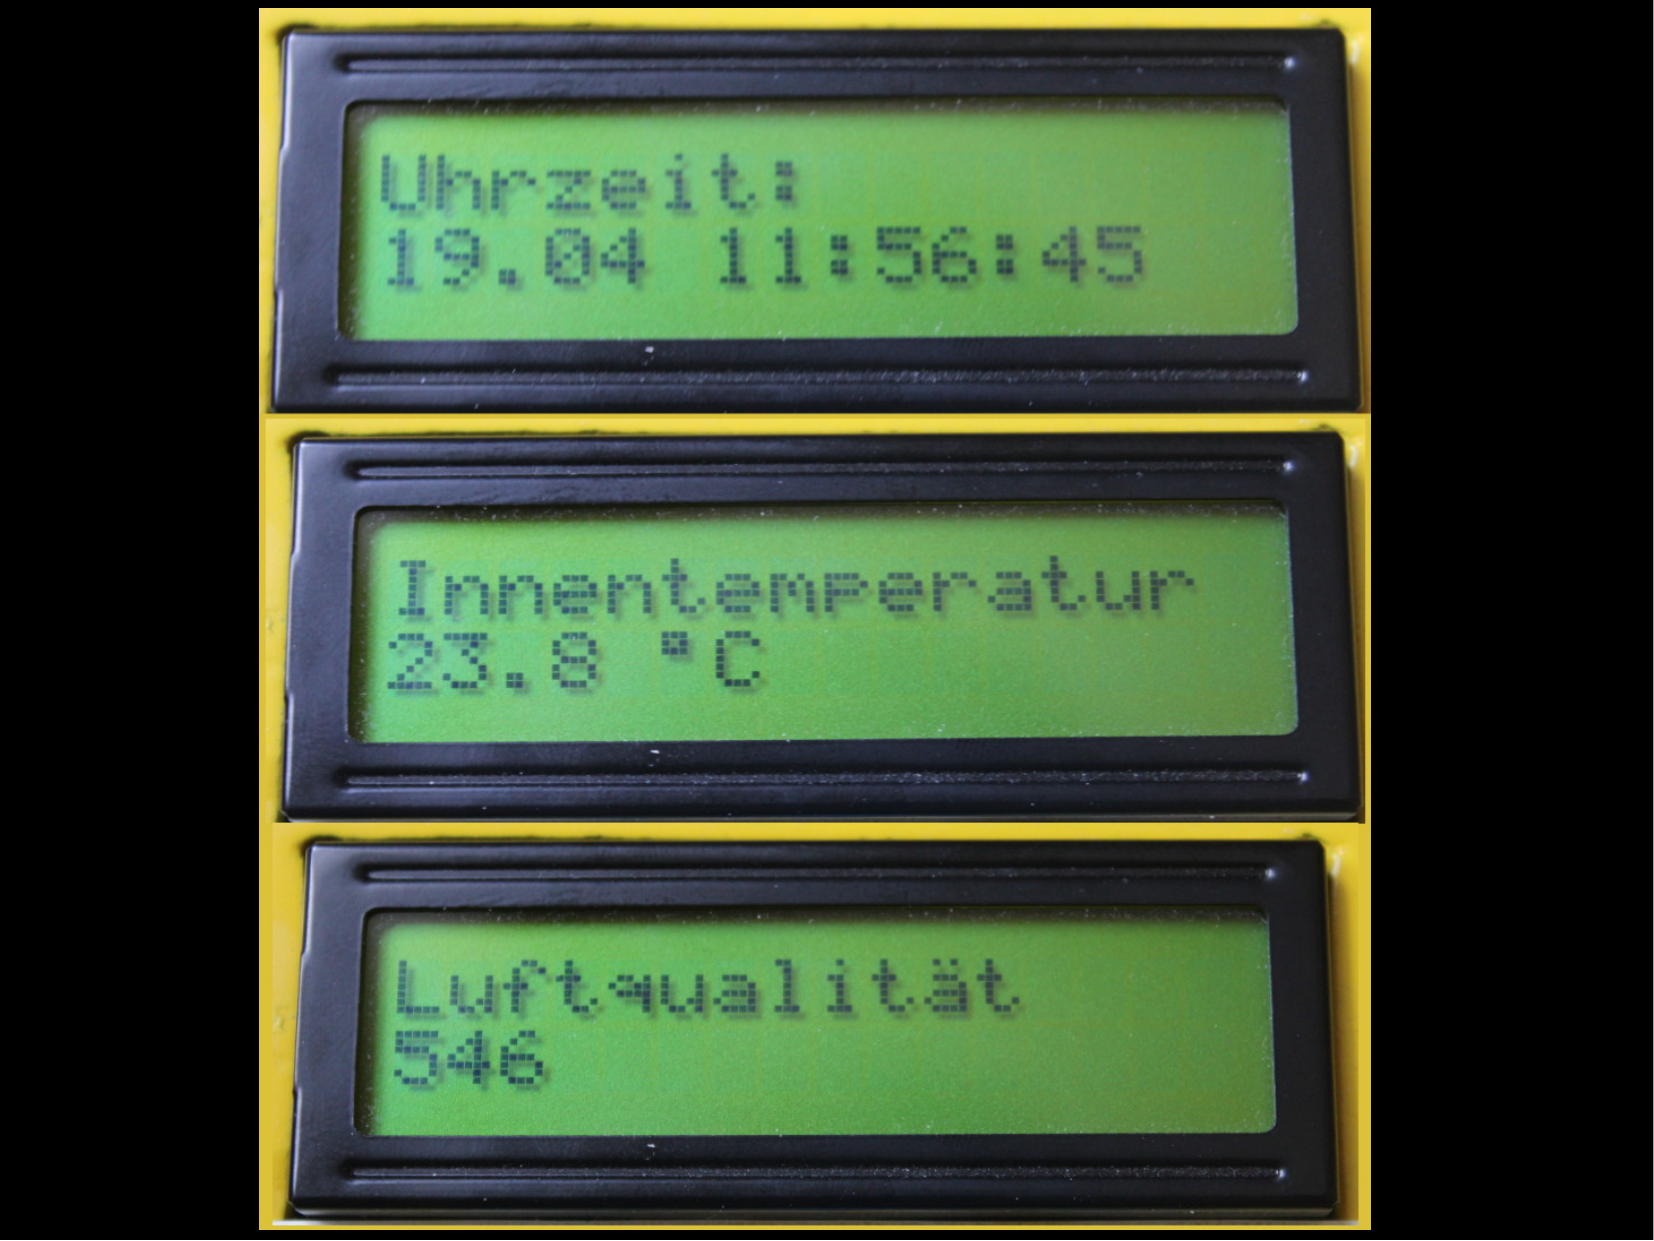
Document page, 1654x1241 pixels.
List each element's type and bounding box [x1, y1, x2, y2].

picture [259, 8, 1371, 1230]
